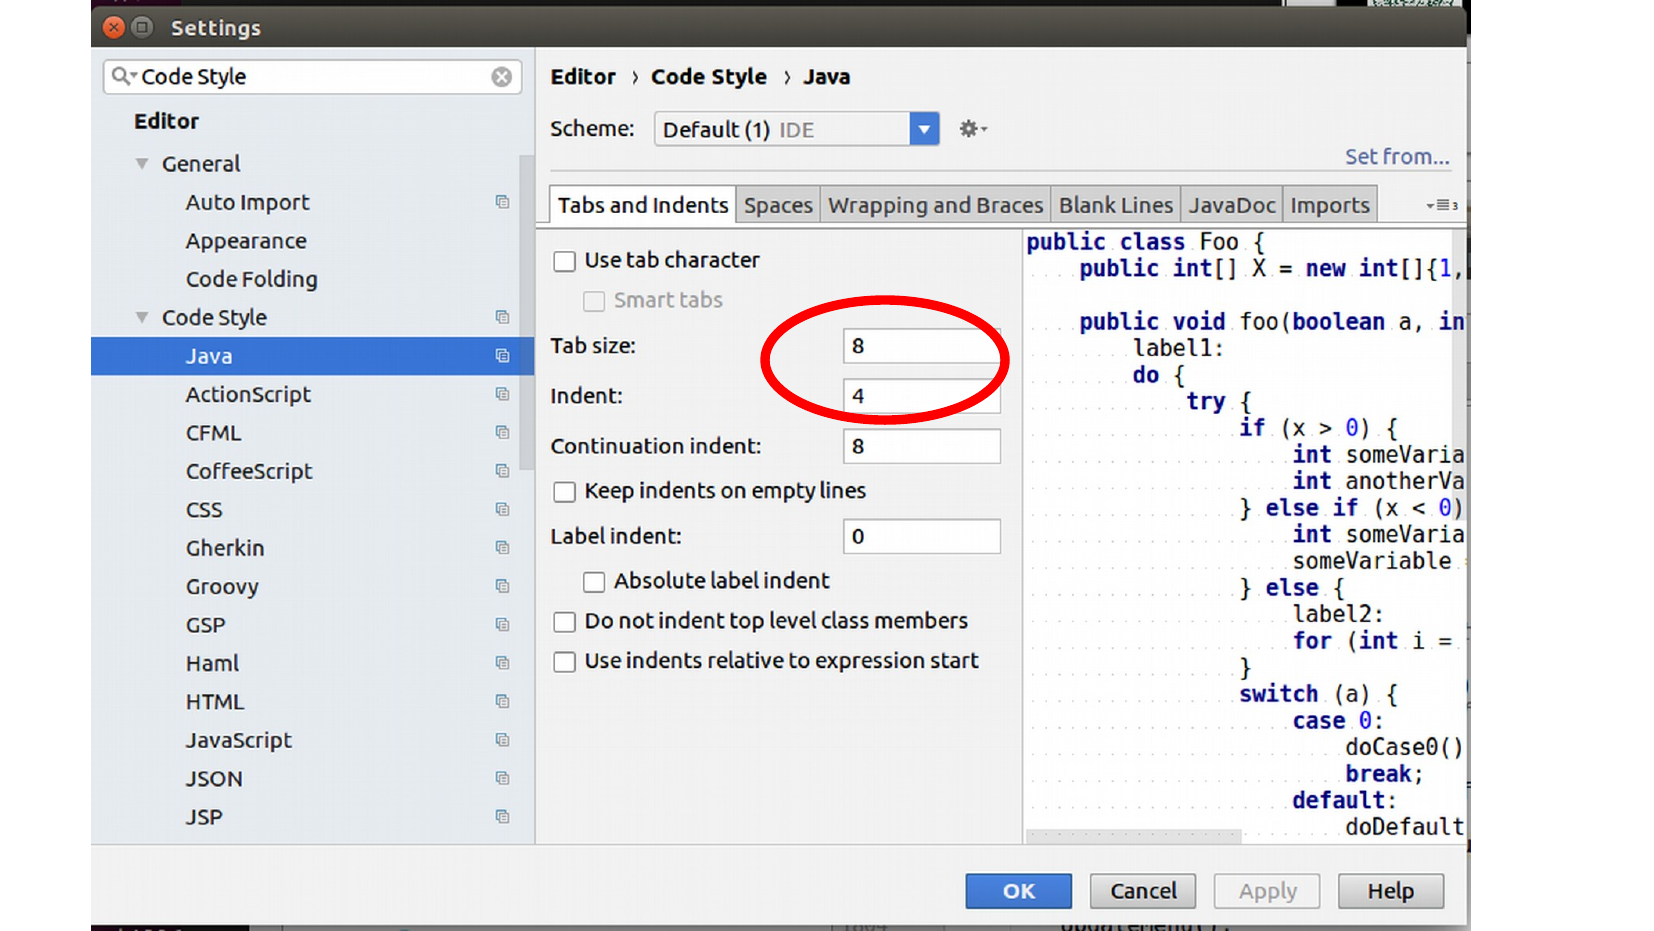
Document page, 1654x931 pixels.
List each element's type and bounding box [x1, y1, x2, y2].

text_box [765, 300, 1006, 421]
picture [91, 0, 1471, 931]
